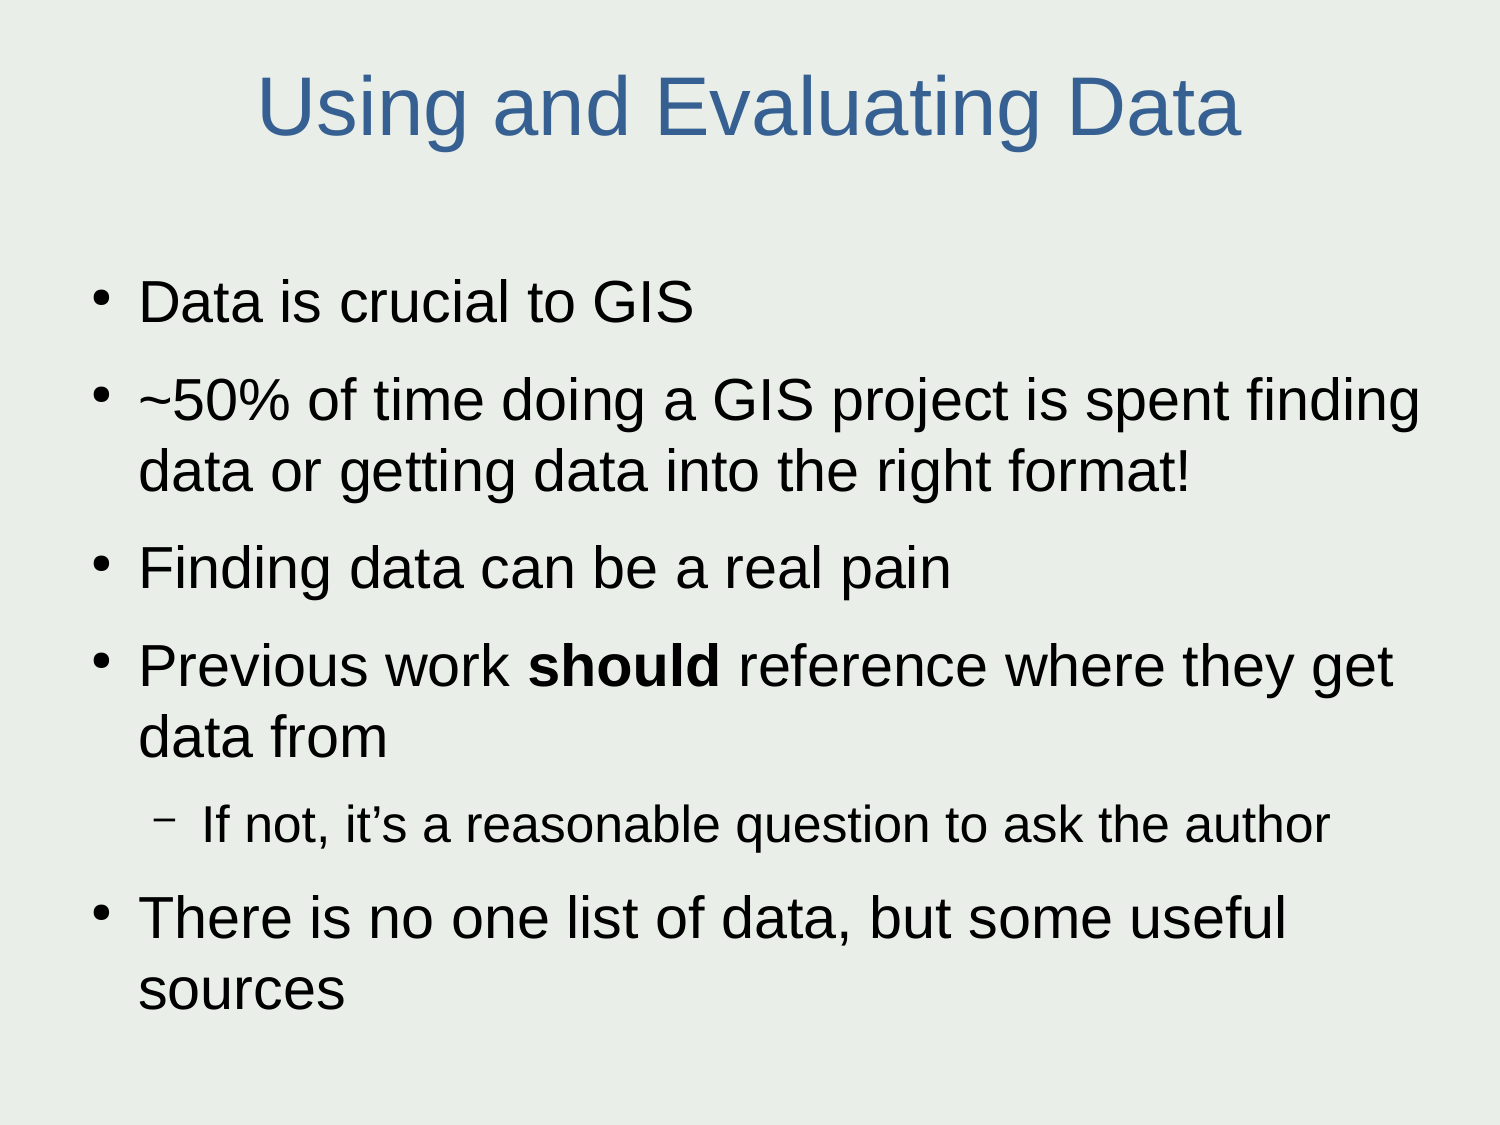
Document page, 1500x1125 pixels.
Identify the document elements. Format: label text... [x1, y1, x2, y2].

list Data is crucial to GIS ~50% of time doing a GIS project is spent finding data or getting data into the right format! Finding data can be a real pain Previous work should reference where they get data from If not, it’s a reasonable question to ask the author There is no one list of data, but some useful sources [75, 263, 1425, 1075]
text_box Using and Evaluating Data [74, 45, 1425, 233]
